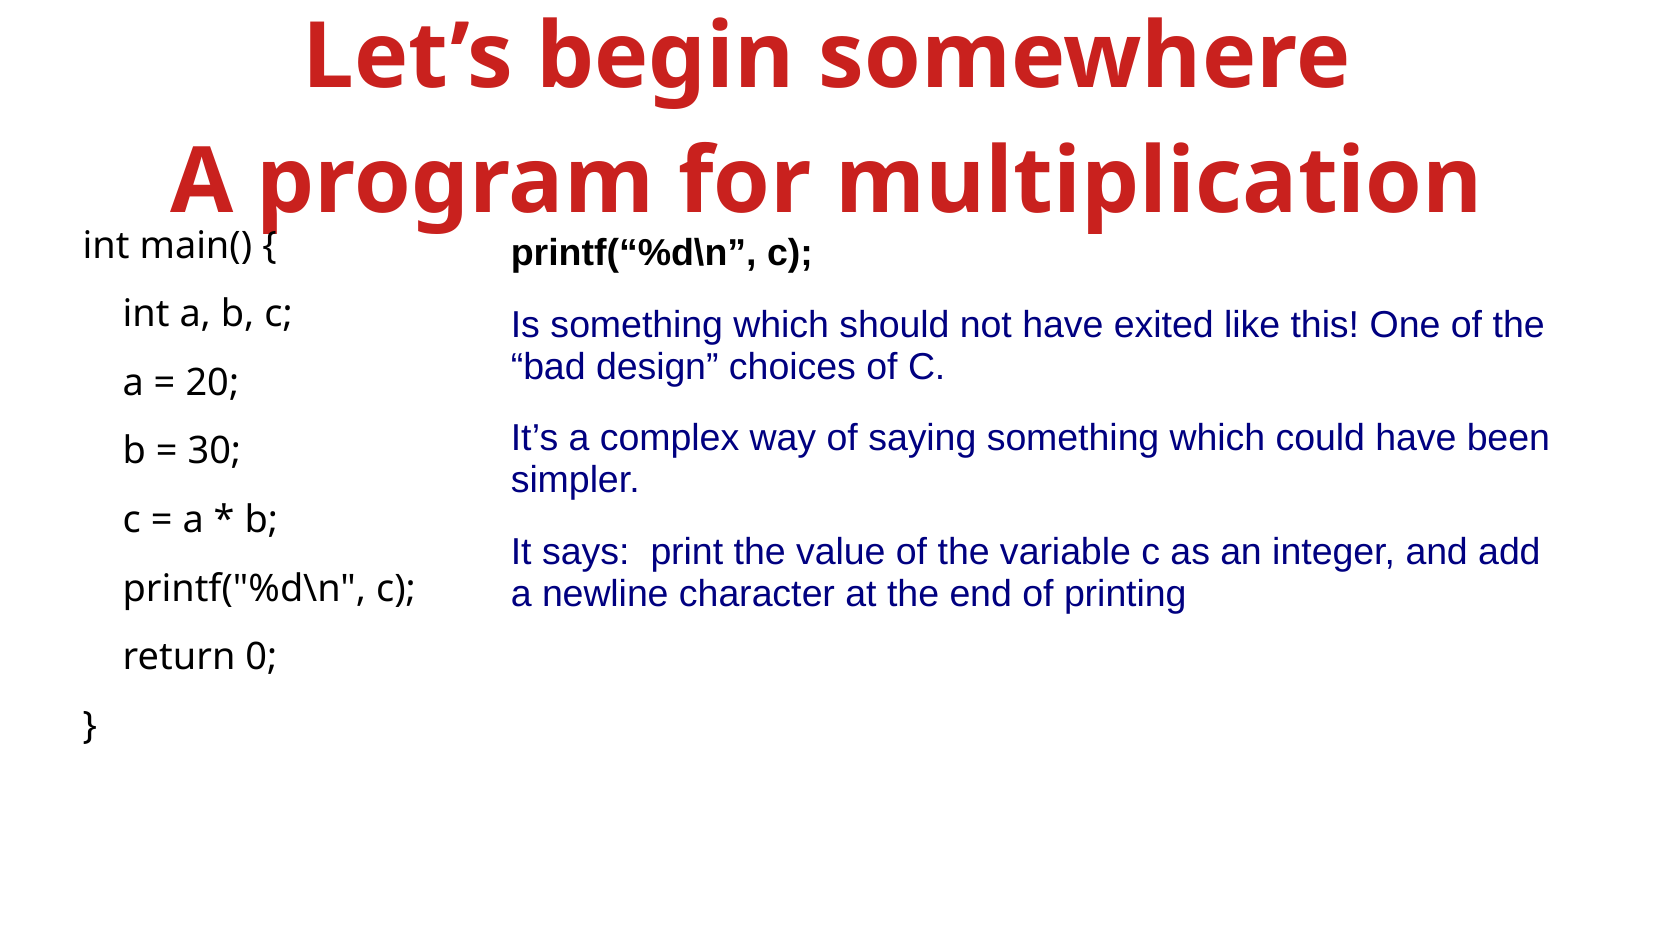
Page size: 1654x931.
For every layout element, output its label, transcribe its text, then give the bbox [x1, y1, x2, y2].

text_box printf(“%d\n”, c); Is something which should not have exited like this! One of the “bad design” choices of C. It’s a complex way of saying something which could have been simpler. It says: print the value of the variable c as an integer, and add a newline character at the end of printing [496, 224, 1583, 694]
title Let’s begin somewhere A program for multiplication [82, 22, 1571, 207]
list int main() { int a, b, c; a = 20; b = 30; c = a * b; printf("%d\n", c); return 0; } [82, 217, 461, 758]
